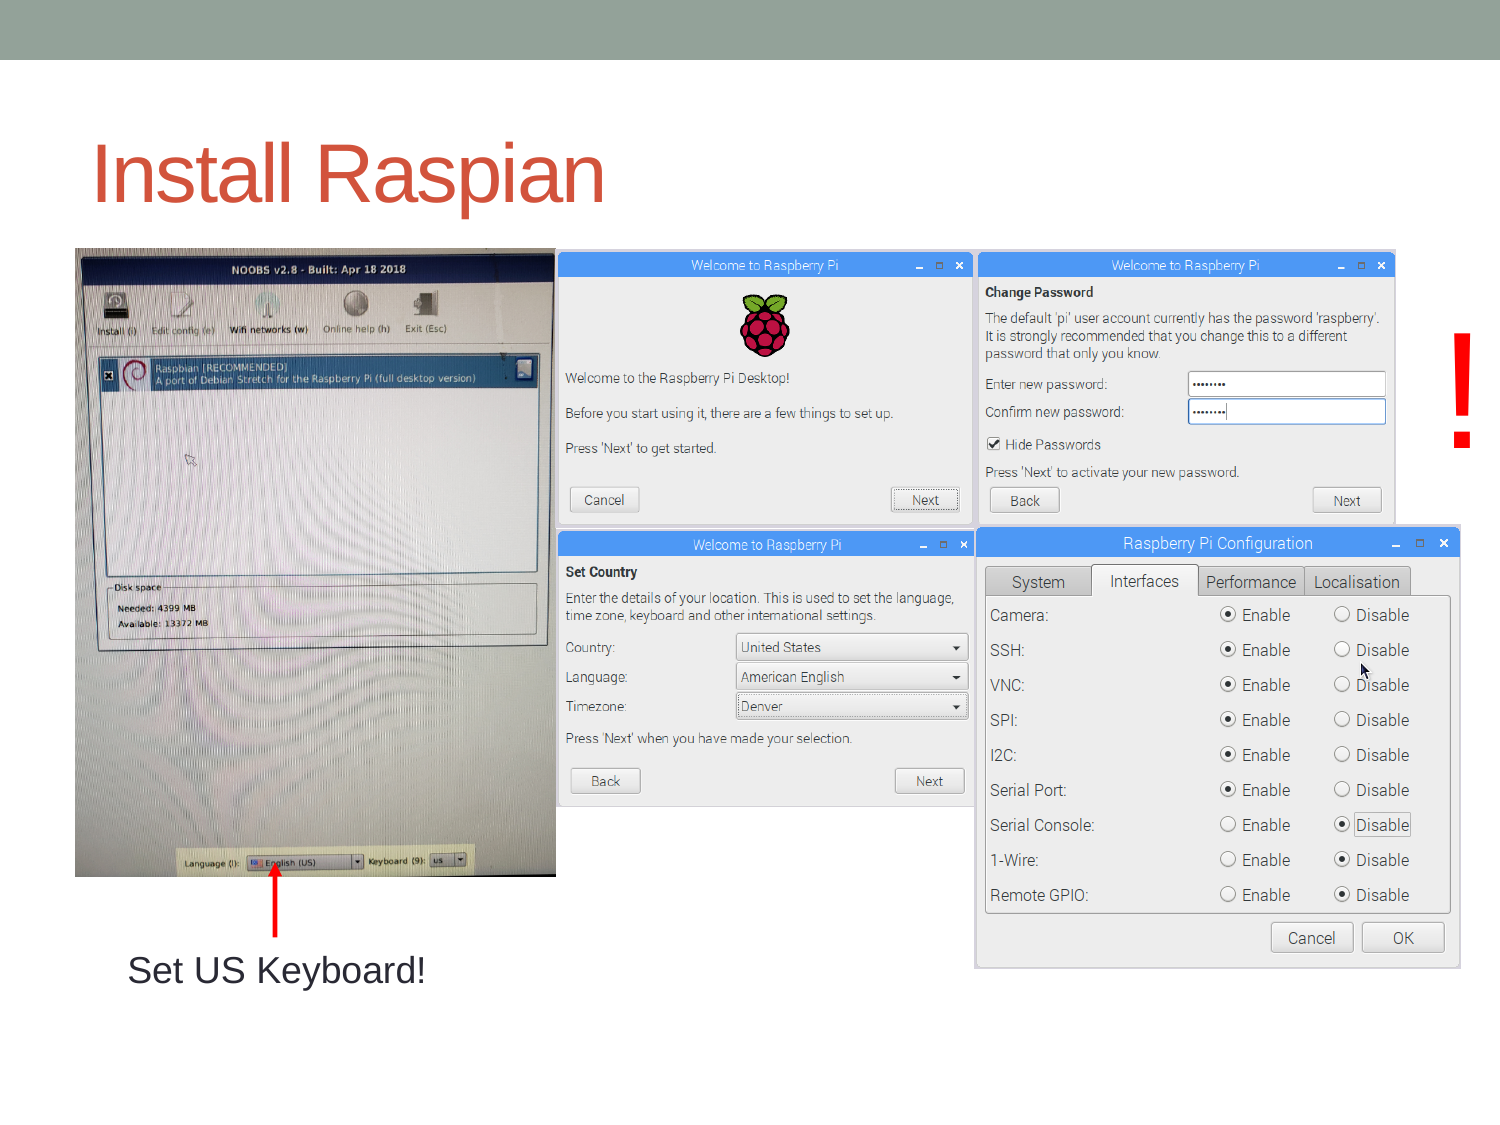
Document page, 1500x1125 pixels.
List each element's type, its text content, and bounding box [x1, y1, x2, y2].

text_box Set US Keyboard! [112, 938, 450, 999]
title Install Raspian [75, 87, 1425, 250]
picture [75, 248, 1461, 969]
text_box ! [1425, 274, 1475, 490]
